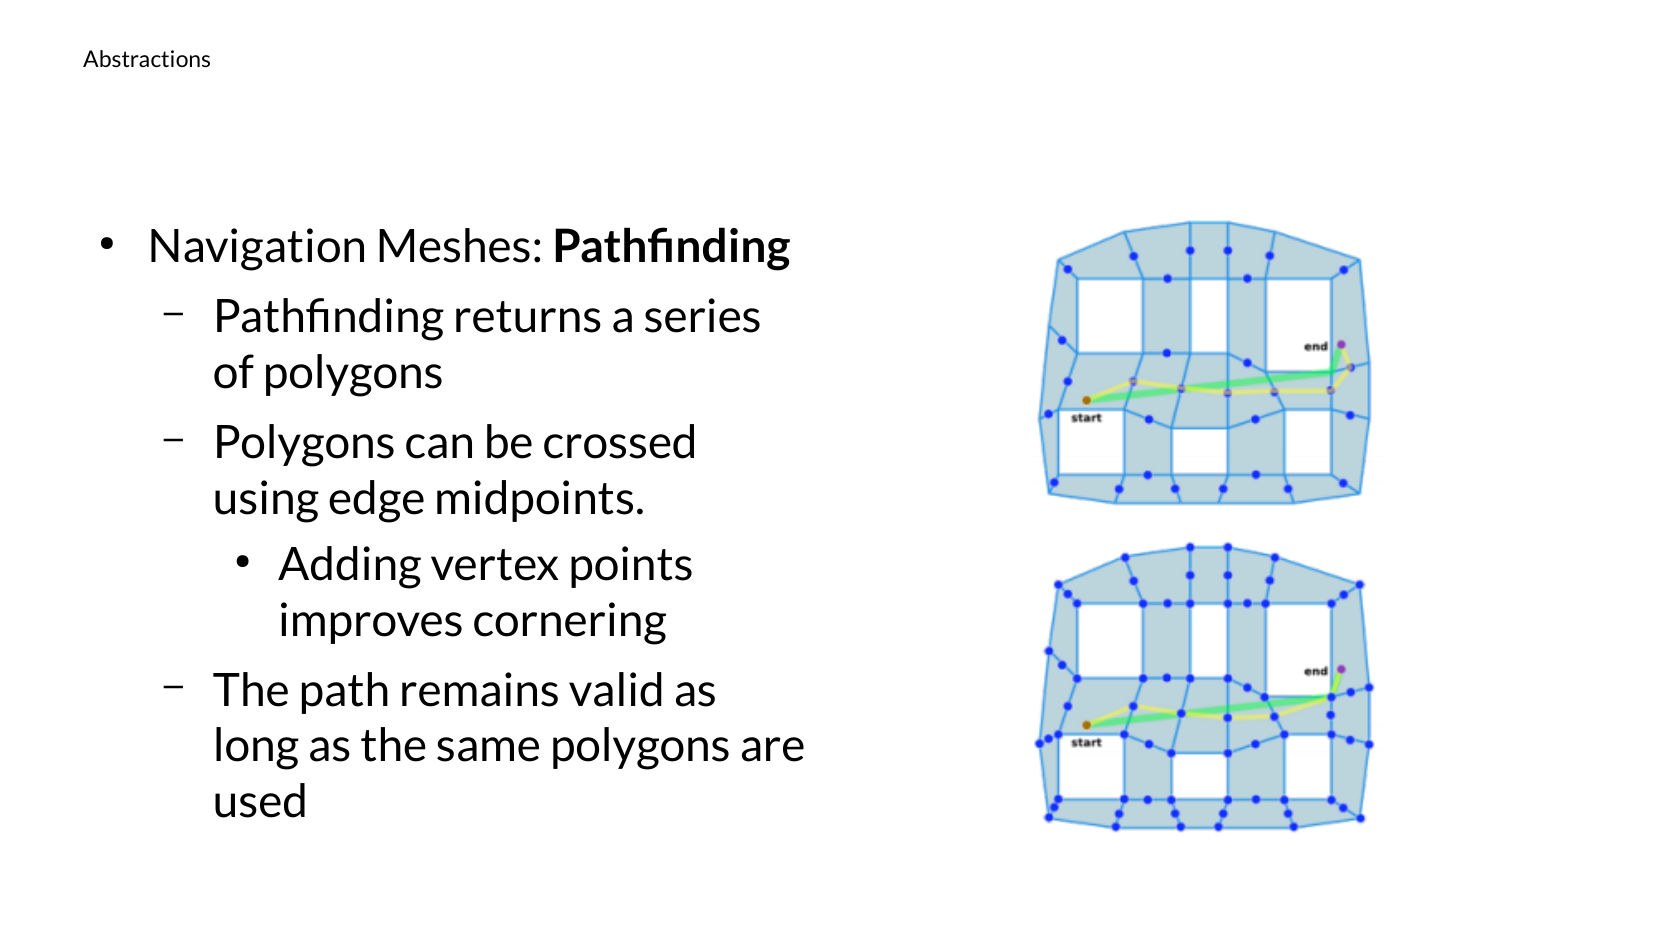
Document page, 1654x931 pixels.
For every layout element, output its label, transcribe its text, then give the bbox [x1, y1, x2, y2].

picture [1033, 216, 1383, 839]
title Abstractions [83, 0, 1571, 119]
list Navigation Meshes: Pathfinding Pathfinding returns a series of polygons Polygons can be crossed using edge midpoints. Adding vertex points improves cornering The path remains valid as long as the same polygons are used [82, 217, 809, 839]
